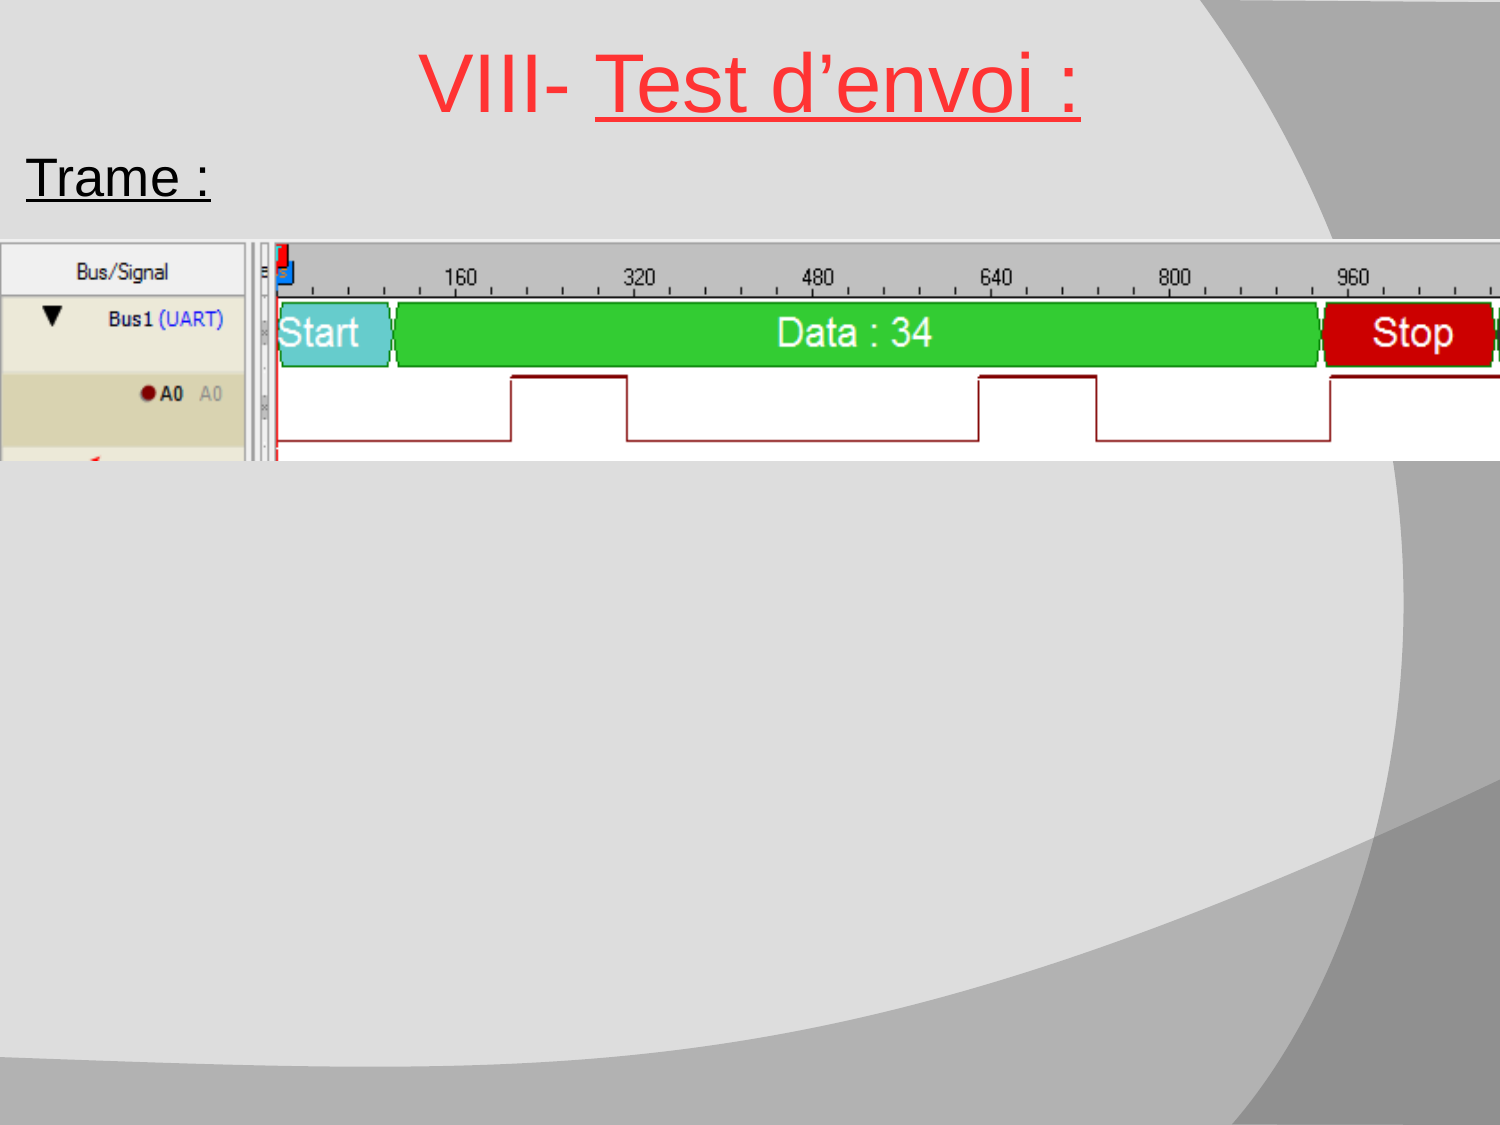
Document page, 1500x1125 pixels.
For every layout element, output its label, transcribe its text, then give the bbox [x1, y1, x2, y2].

picture [0, 239, 1500, 461]
text_box Trame : [0, 95, 278, 239]
text_box VIII- Test d’envoi : [0, 0, 1500, 159]
